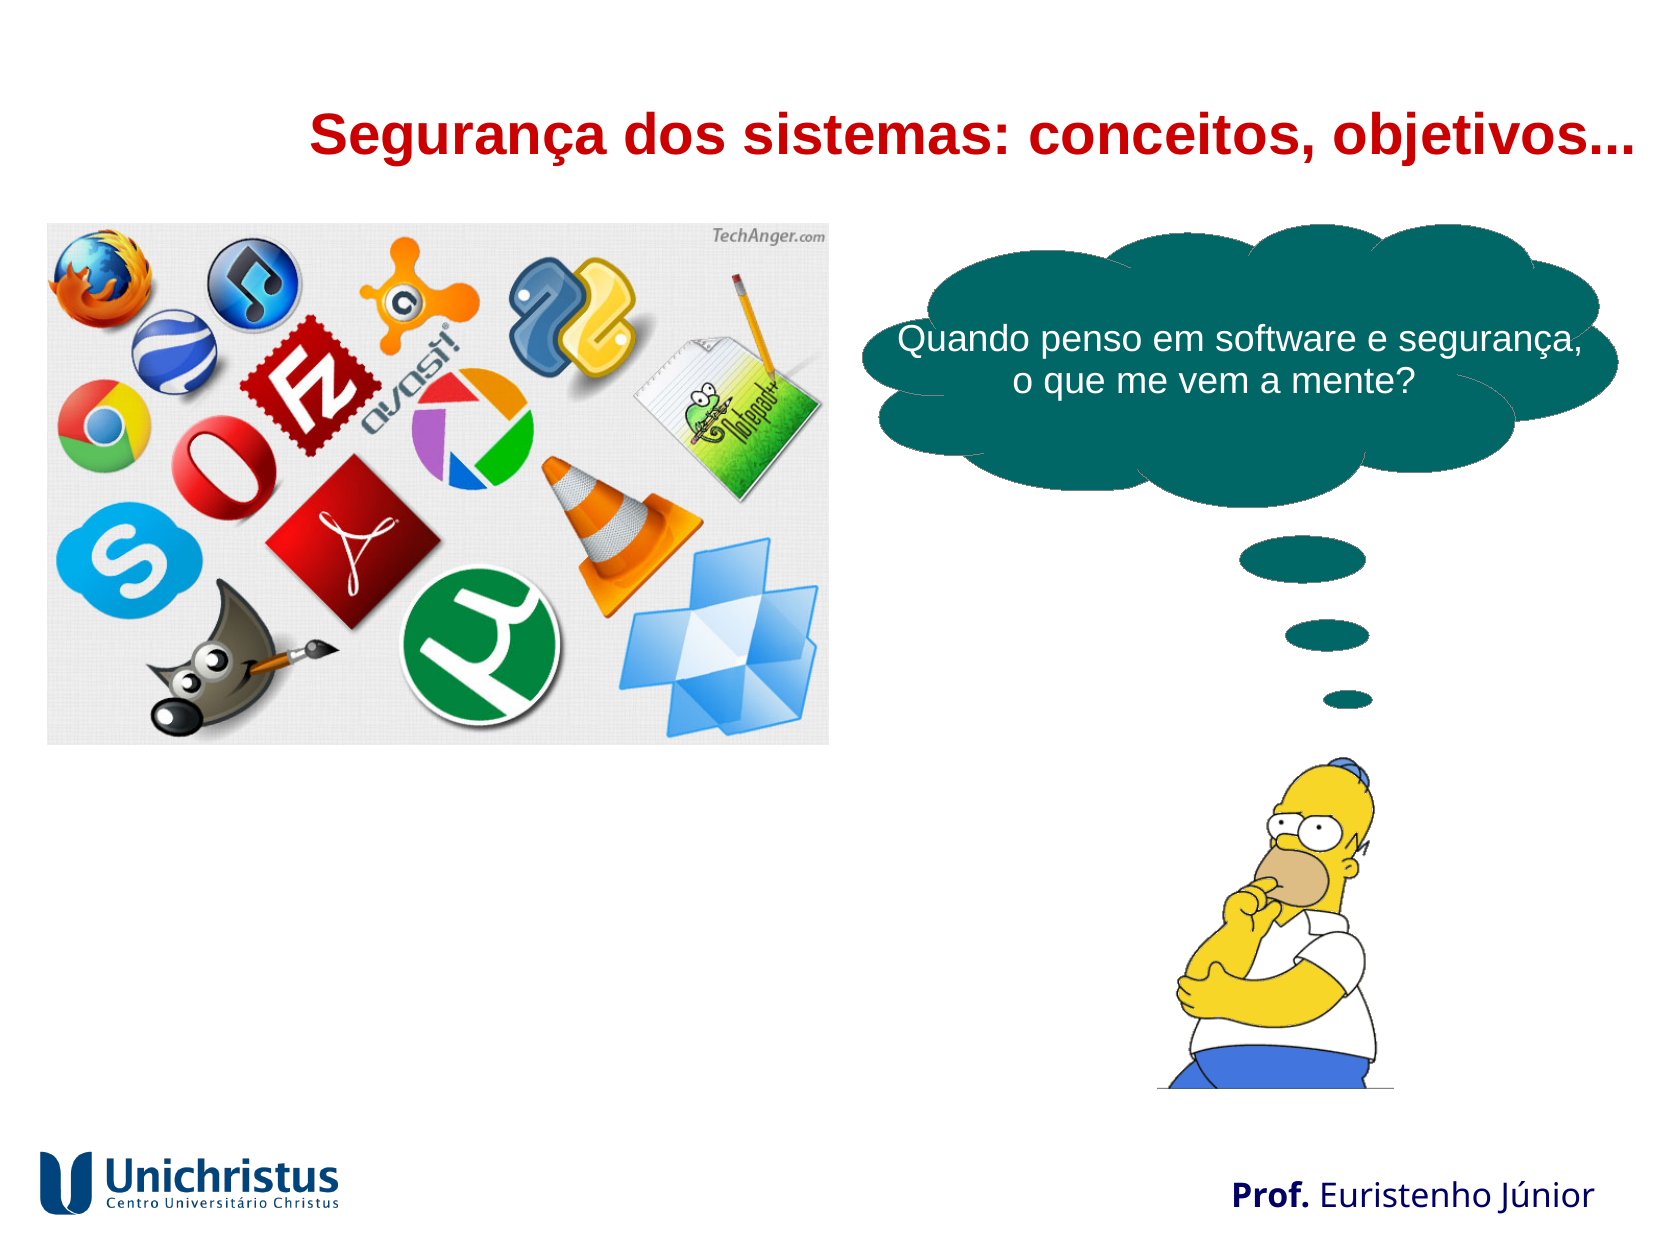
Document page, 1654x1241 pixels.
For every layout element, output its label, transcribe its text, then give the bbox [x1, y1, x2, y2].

picture [47, 223, 829, 745]
picture [1157, 755, 1394, 1089]
text_box Segurança dos sistemas: conceitos, objetivos... [294, 94, 1654, 175]
picture [35, 1148, 343, 1217]
text_box Quando penso em software e segurança, o que me vem a mente? [1239, 535, 1366, 584]
text_box Quando penso em software e segurança, o que me vem a mente? [1285, 619, 1370, 652]
text_box Quando penso em software e segurança, o que me vem a mente? [862, 224, 1619, 508]
text_box Prof. Euristenho Júnior [1216, 1163, 1654, 1224]
